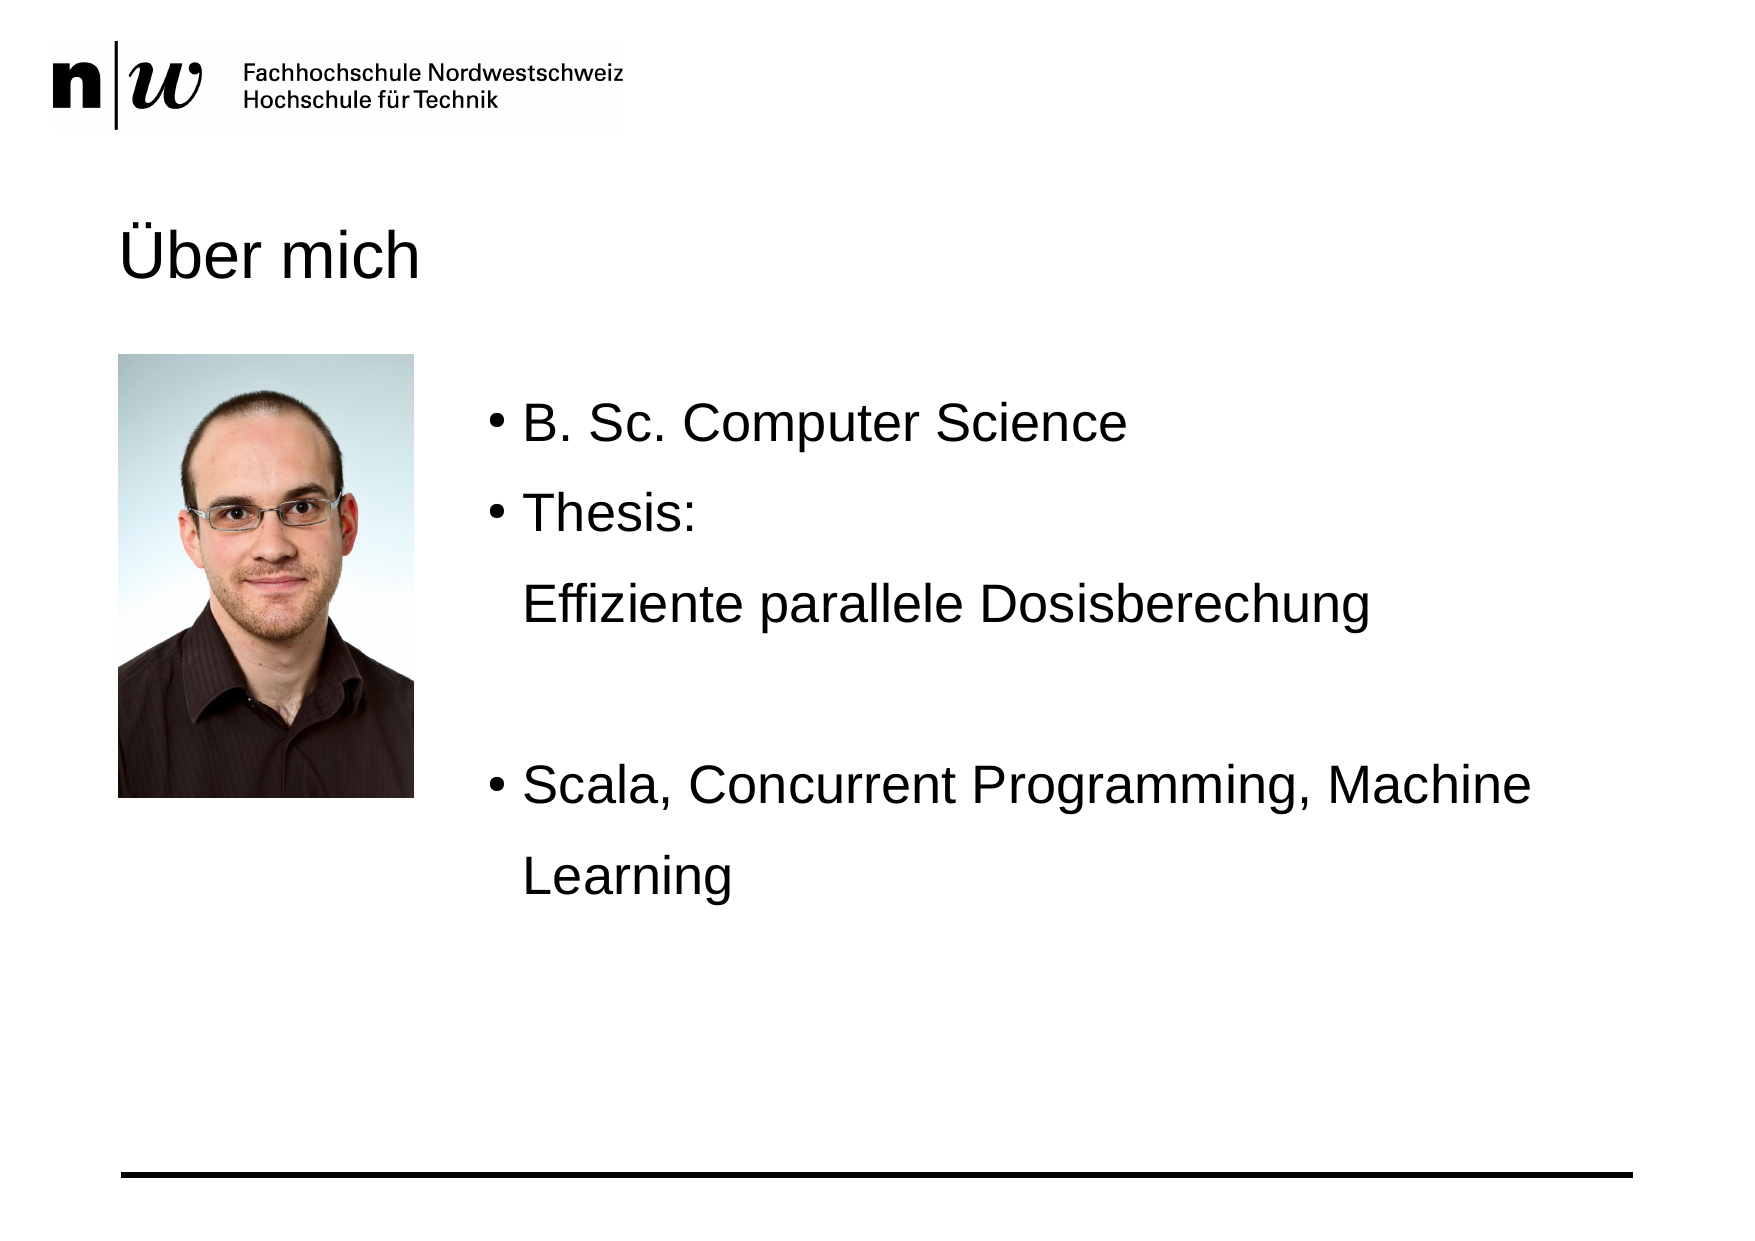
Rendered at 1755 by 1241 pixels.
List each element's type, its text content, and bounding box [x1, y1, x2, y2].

picture [53, 41, 623, 130]
picture [118, 354, 414, 799]
text_box B. Sc. Computer Science Thesis: Effiziente parallele Dosisberechung Scala, Concurrent Programming, Machine Learning [472, 354, 1630, 1075]
text_box Über mich [118, 212, 1606, 296]
